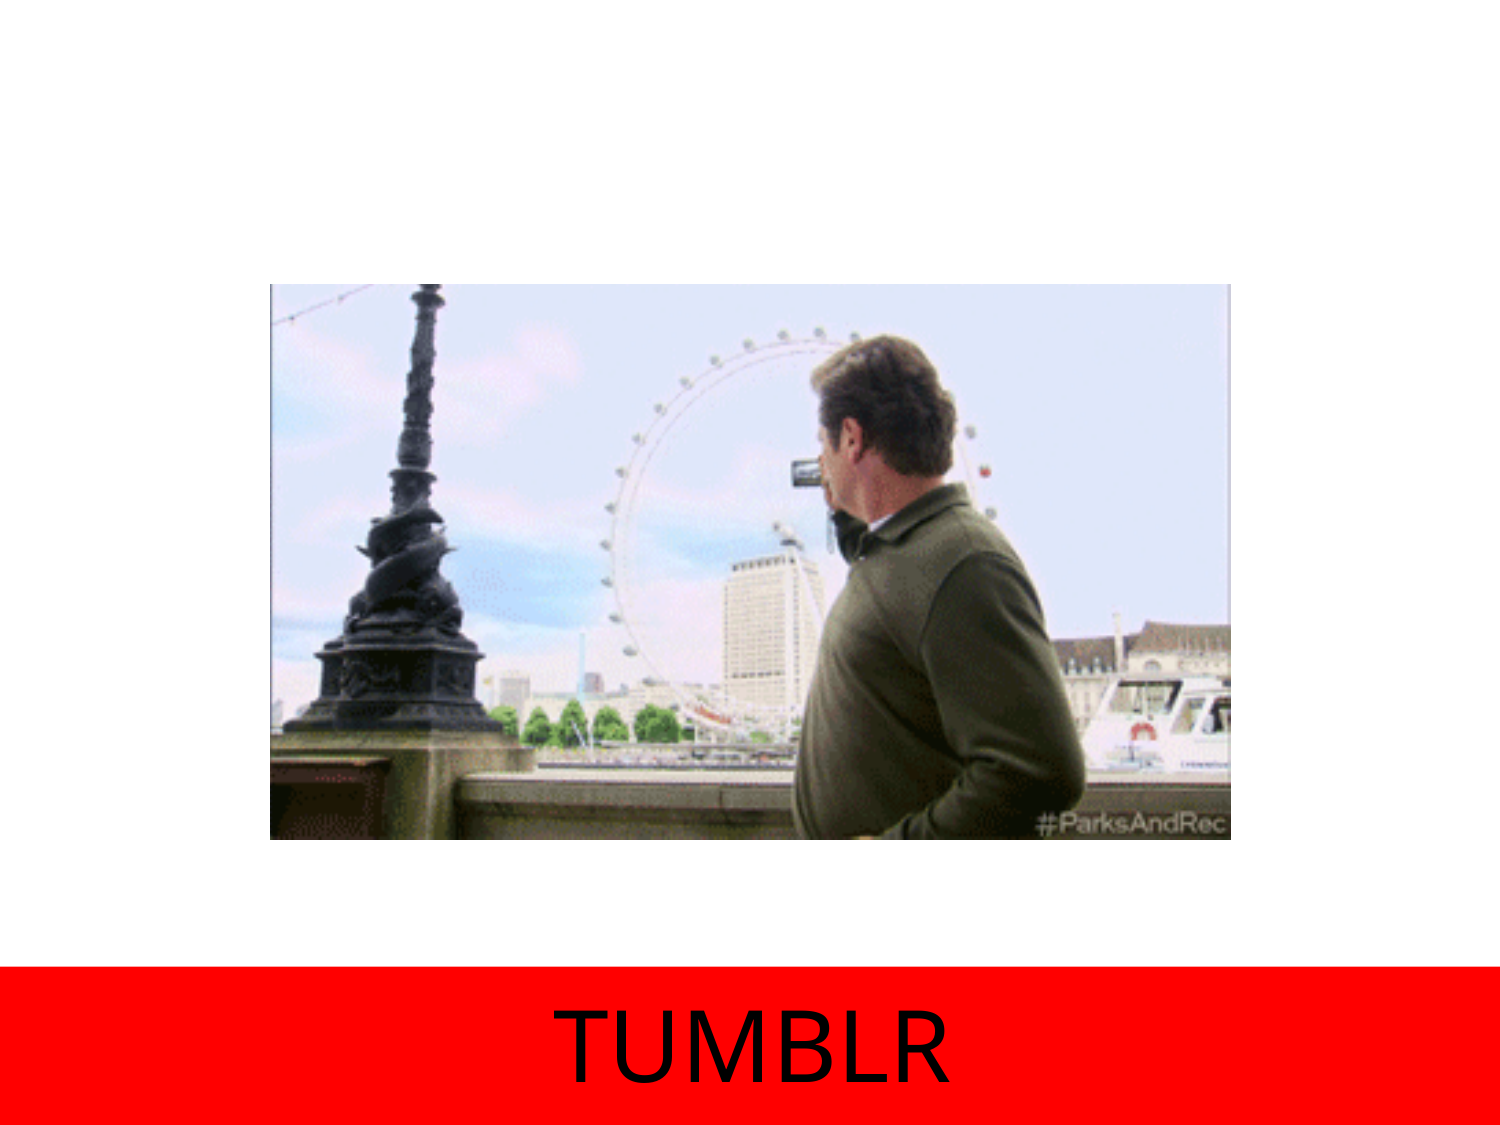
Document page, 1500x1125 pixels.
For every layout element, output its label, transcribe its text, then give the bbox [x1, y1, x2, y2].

picture [270, 284, 1231, 841]
list TUMBLR [28, 974, 1478, 1111]
